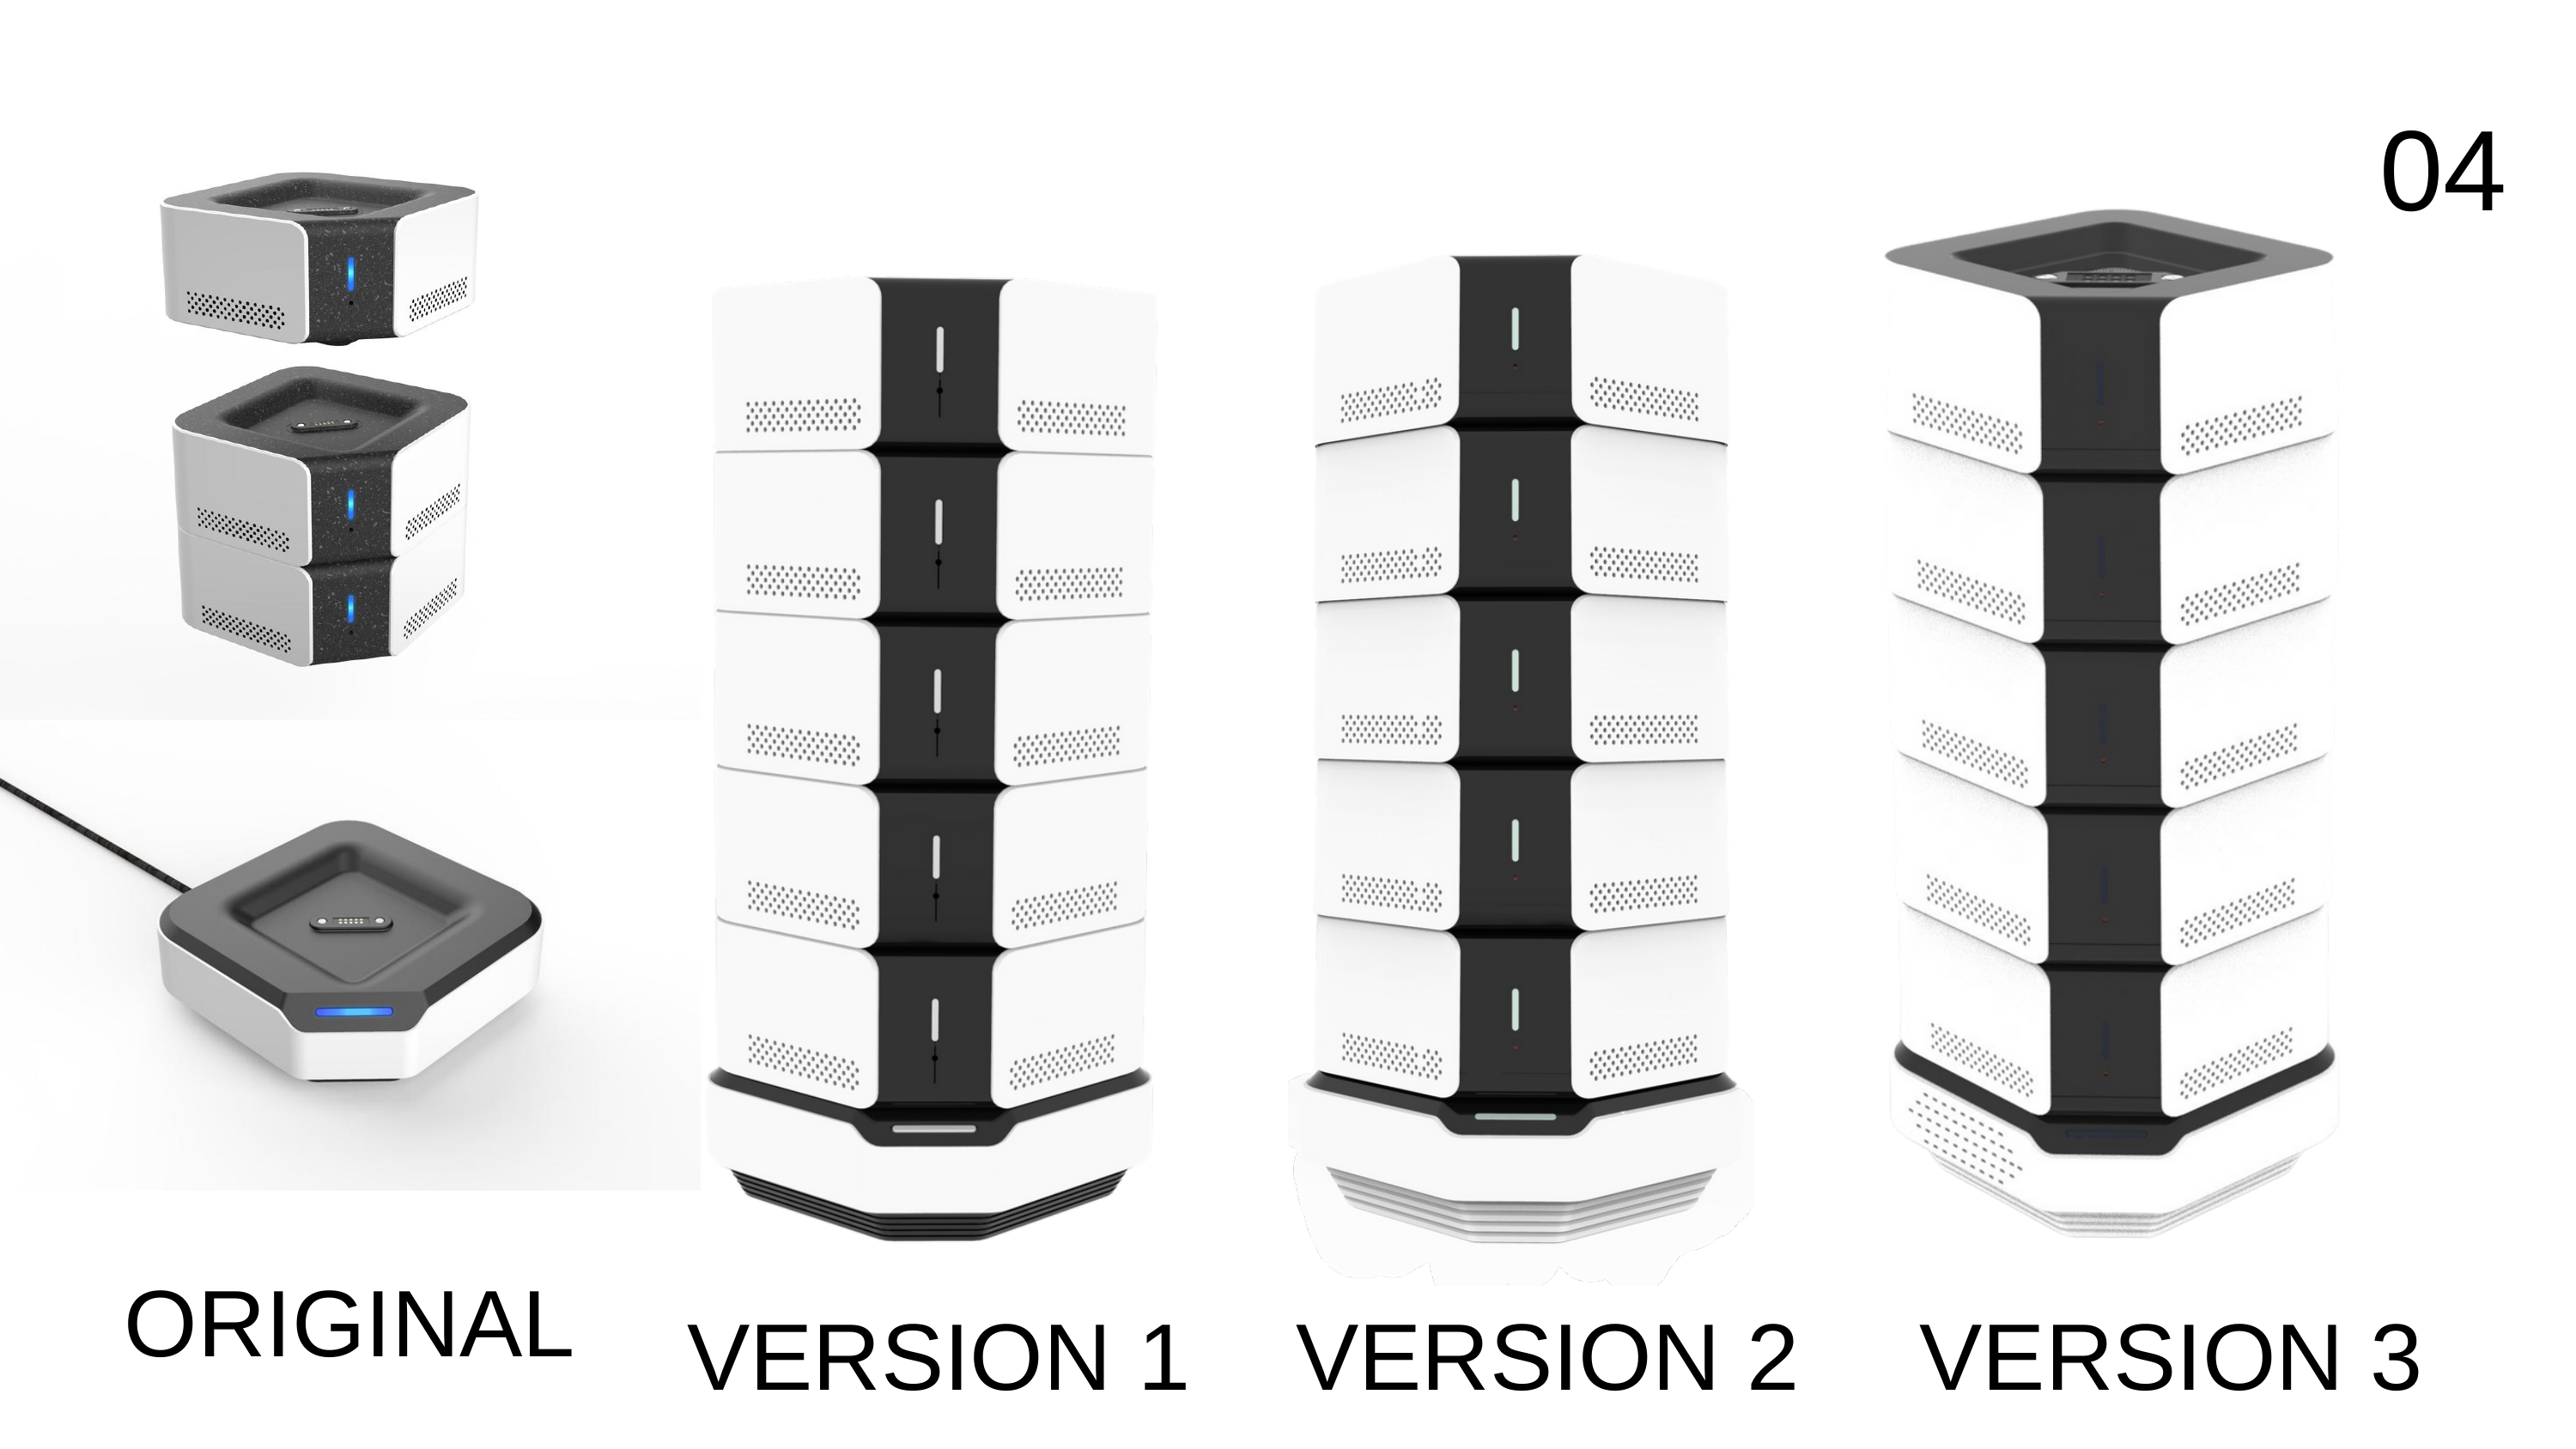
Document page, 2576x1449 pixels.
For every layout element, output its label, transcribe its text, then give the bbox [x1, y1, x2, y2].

text_box VERSION 3 [1854, 1290, 2489, 1449]
picture [1288, 47, 2576, 1402]
picture [0, 69, 1184, 1258]
text_box VERSION 1 [677, 1290, 1200, 1449]
text_box VERSION 2 [1265, 1290, 1831, 1449]
text_box 04 [2354, 96, 2507, 234]
text_box ORIGINAL [102, 1258, 598, 1449]
